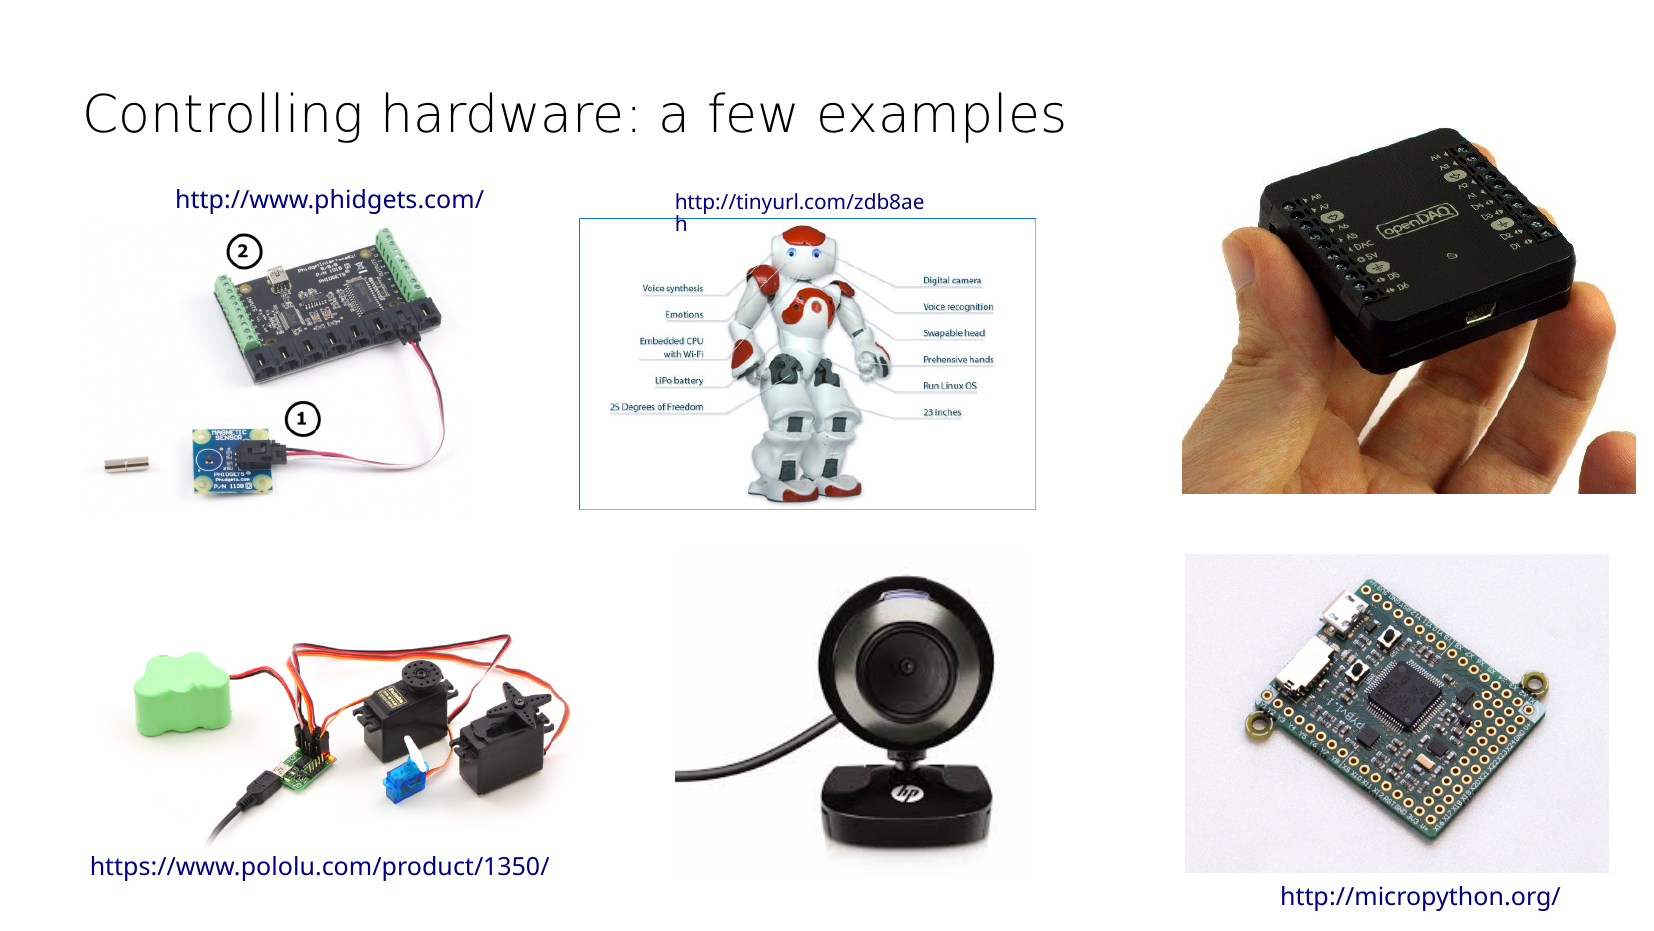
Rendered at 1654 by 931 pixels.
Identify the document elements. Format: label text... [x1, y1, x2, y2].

picture [1185, 554, 1609, 873]
picture [85, 584, 601, 856]
text_box http://www.phidgets.com/ [160, 173, 504, 218]
picture [579, 218, 1036, 511]
text_box https://www.pololu.com/product/1350/ [75, 841, 573, 886]
title Controlling hardware: a few examples [82, 37, 1571, 193]
picture [675, 539, 1027, 892]
picture [82, 217, 472, 515]
text_box http://micropython.org/ [1265, 871, 1582, 916]
text_box http://tinyurl.com/zdb8aeh [660, 180, 949, 219]
picture [1182, 41, 1636, 494]
